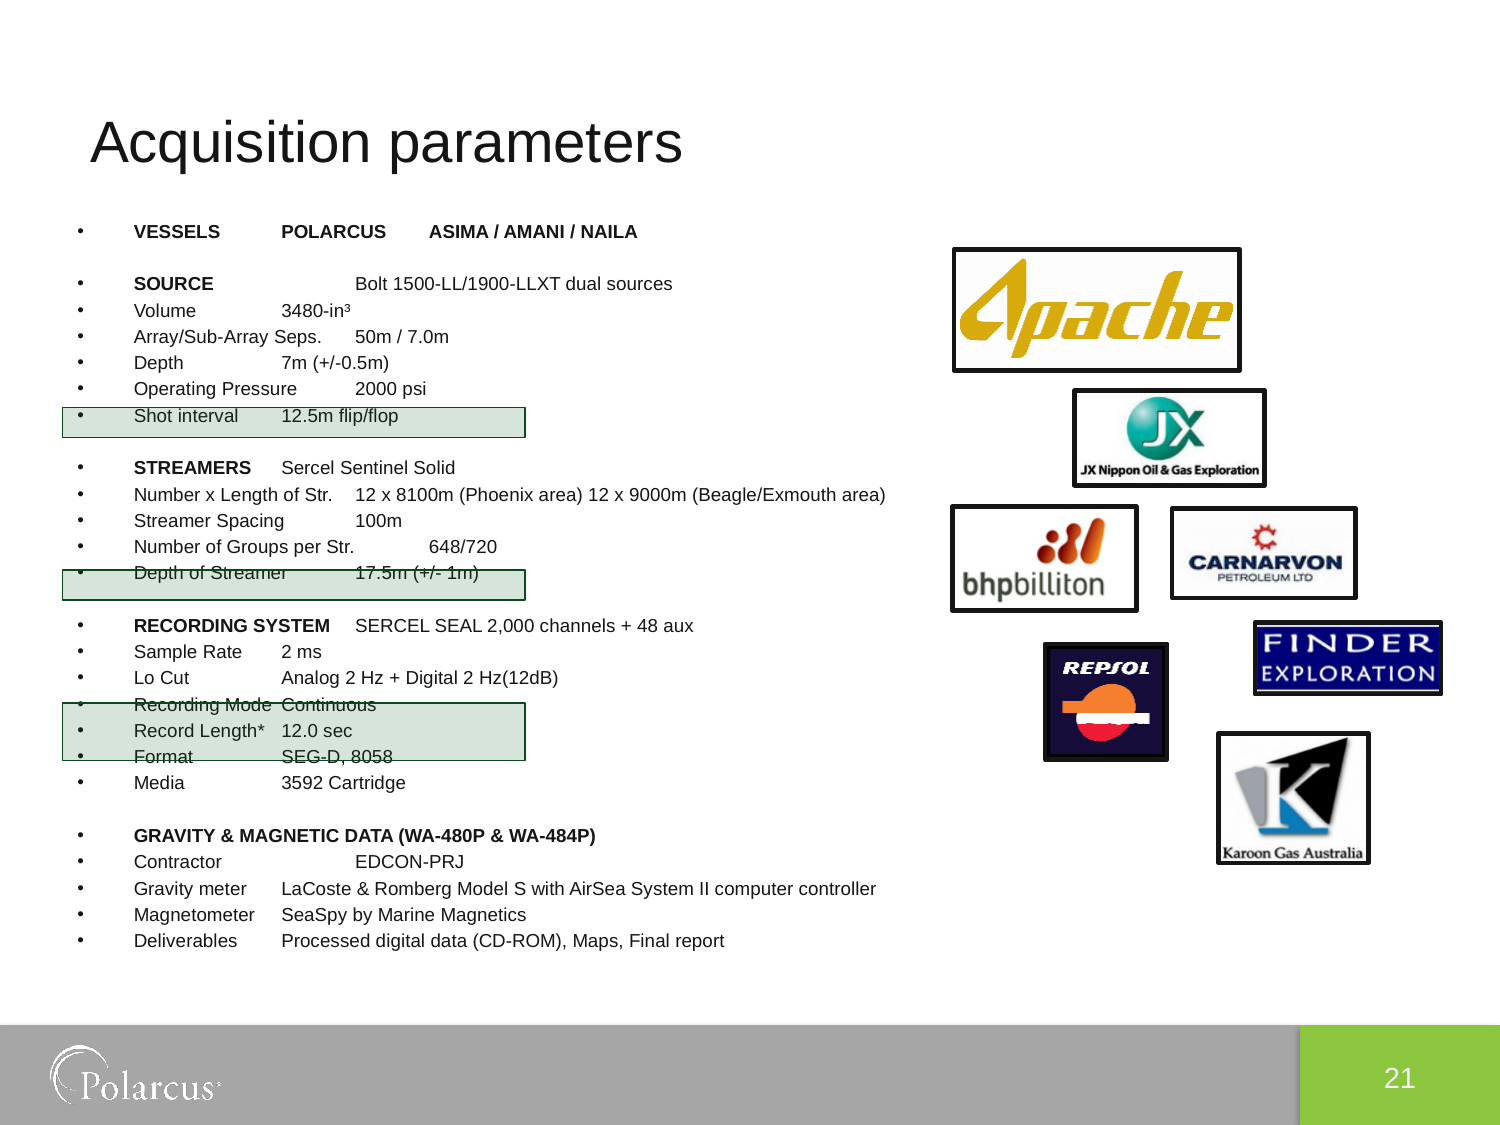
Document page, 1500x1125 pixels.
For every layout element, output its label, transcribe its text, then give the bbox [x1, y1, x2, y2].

picture [1174, 510, 1354, 596]
text_box [62, 407, 525, 438]
picture [1076, 392, 1263, 483]
picture [50, 1045, 221, 1105]
text_box [62, 569, 525, 600]
picture [1047, 646, 1165, 757]
text_box Acquisition parameters [74, 45, 1425, 233]
picture [956, 251, 1238, 369]
text_box [62, 703, 525, 761]
list VESSELS POLARCUS ASIMA / AMANI / NAILA SOURCE Bolt 1500-LL/1900-LLXT dual sources Volume 3480-in³ Array/Sub-Array Seps. 50m / 7.0m Depth 7m (+/-0.5m) Operating Pressure 2000 psi Shot interval 12.5m flip/flop STREAMERS Sercel Sentinel Solid Number x Length of Str. 12 x 8100m (Phoenix area) 12 x 9000m (Beagle/Exmouth area) Streamer Spacing 100m Number of Groups per Str. 648/720 Depth of Streamer 17.5m (+/- 1m) RECORDING SYSTEM SERCEL SEAL 2,000 channels + 48 aux Sample Rate 2 ms Lo Cut Analog 2 Hz + Digital 2 Hz(12dB) Recording Mode Continuous Record Length* 12.0 sec Format SEG-D, 8058 Media 3592 Cartridge GRAVITY & MAGNETIC DATA (WA-480P & WA-484P) Contractor EDCON-PRJ Gravity meter LaCoste & Romberg Model S with AirSea System II computer controller Magnetometer SeaSpy by Marine Magnetics Deliverables Processed digital data (CD-ROM), Maps, Final report [62, 185, 1413, 928]
picture [1220, 735, 1366, 861]
picture [1257, 624, 1439, 692]
picture [954, 508, 1134, 609]
